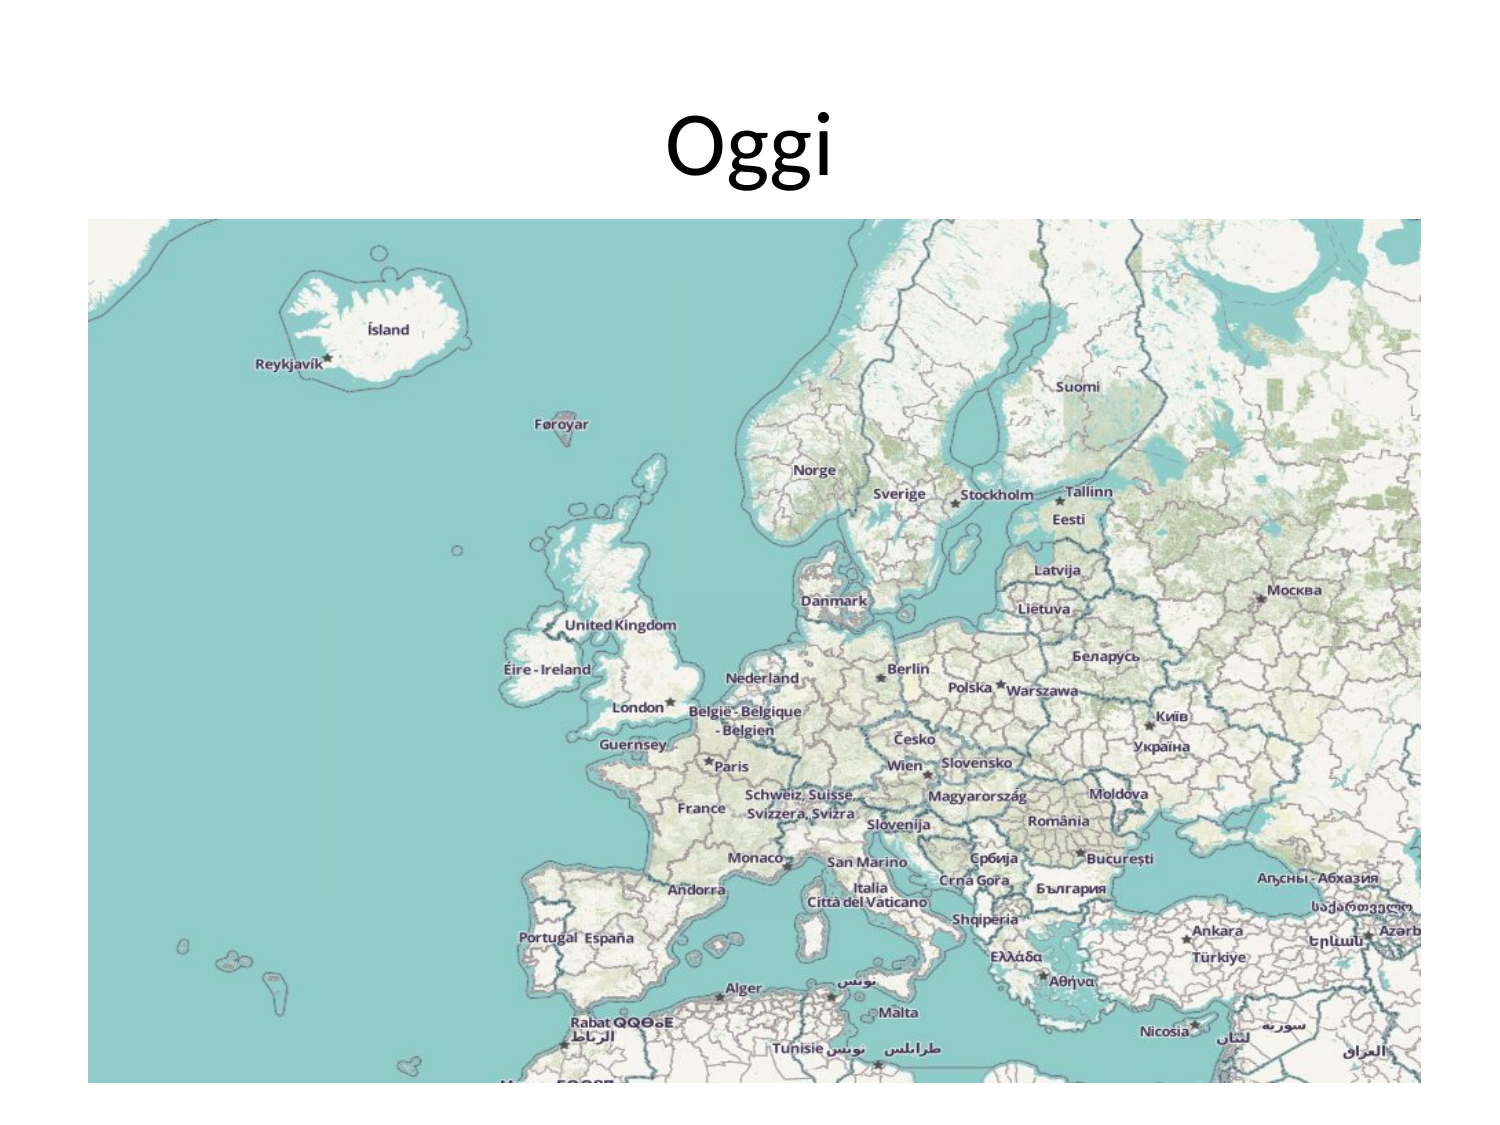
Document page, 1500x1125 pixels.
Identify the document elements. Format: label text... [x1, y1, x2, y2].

title Oggi [75, 45, 1425, 233]
picture [88, 219, 1421, 1083]
